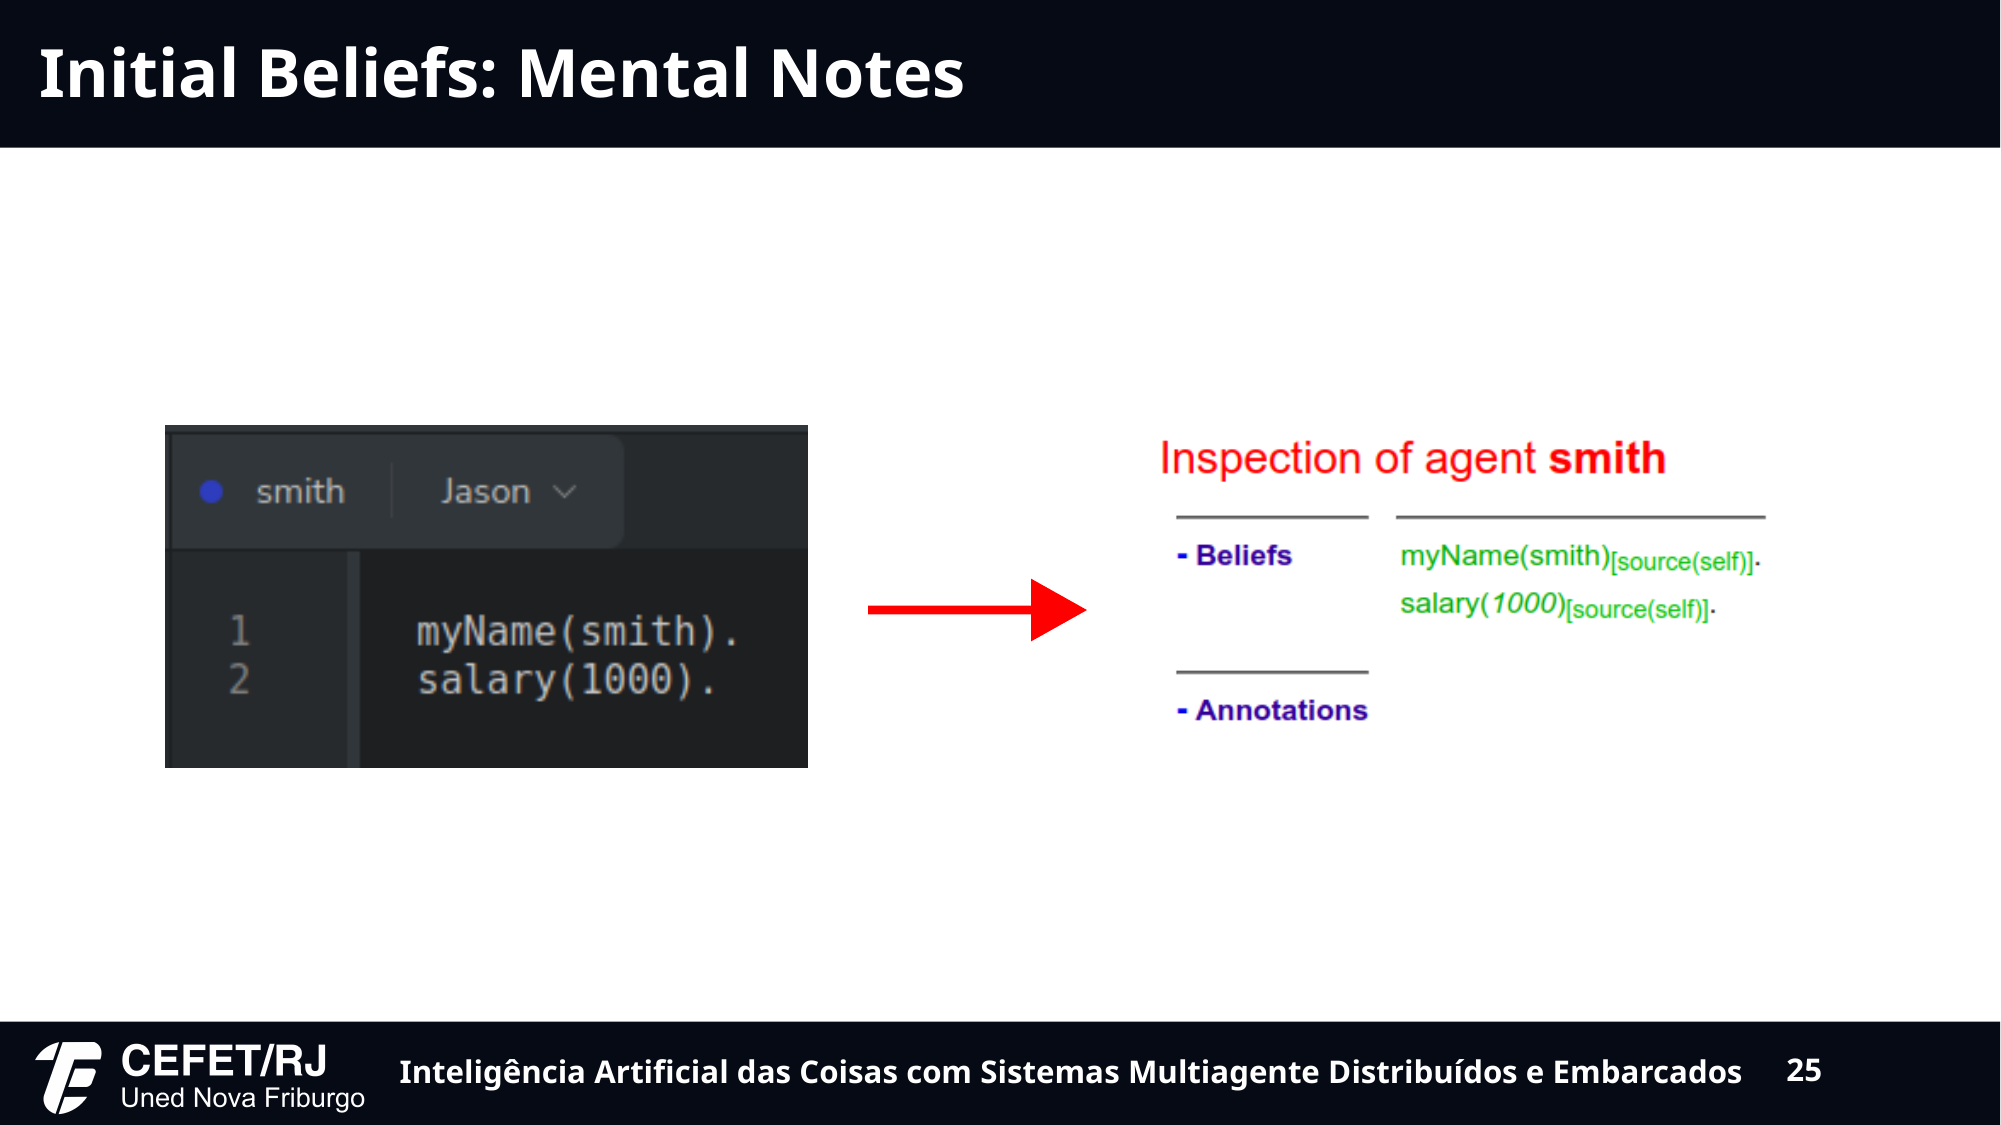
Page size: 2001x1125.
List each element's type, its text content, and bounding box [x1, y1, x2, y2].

picture [1146, 419, 1819, 775]
picture [165, 425, 808, 768]
text_box Initial Beliefs: Mental Notes [25, 23, 1999, 119]
text_box [868, 578, 1087, 642]
picture [0, 1001, 398, 1125]
